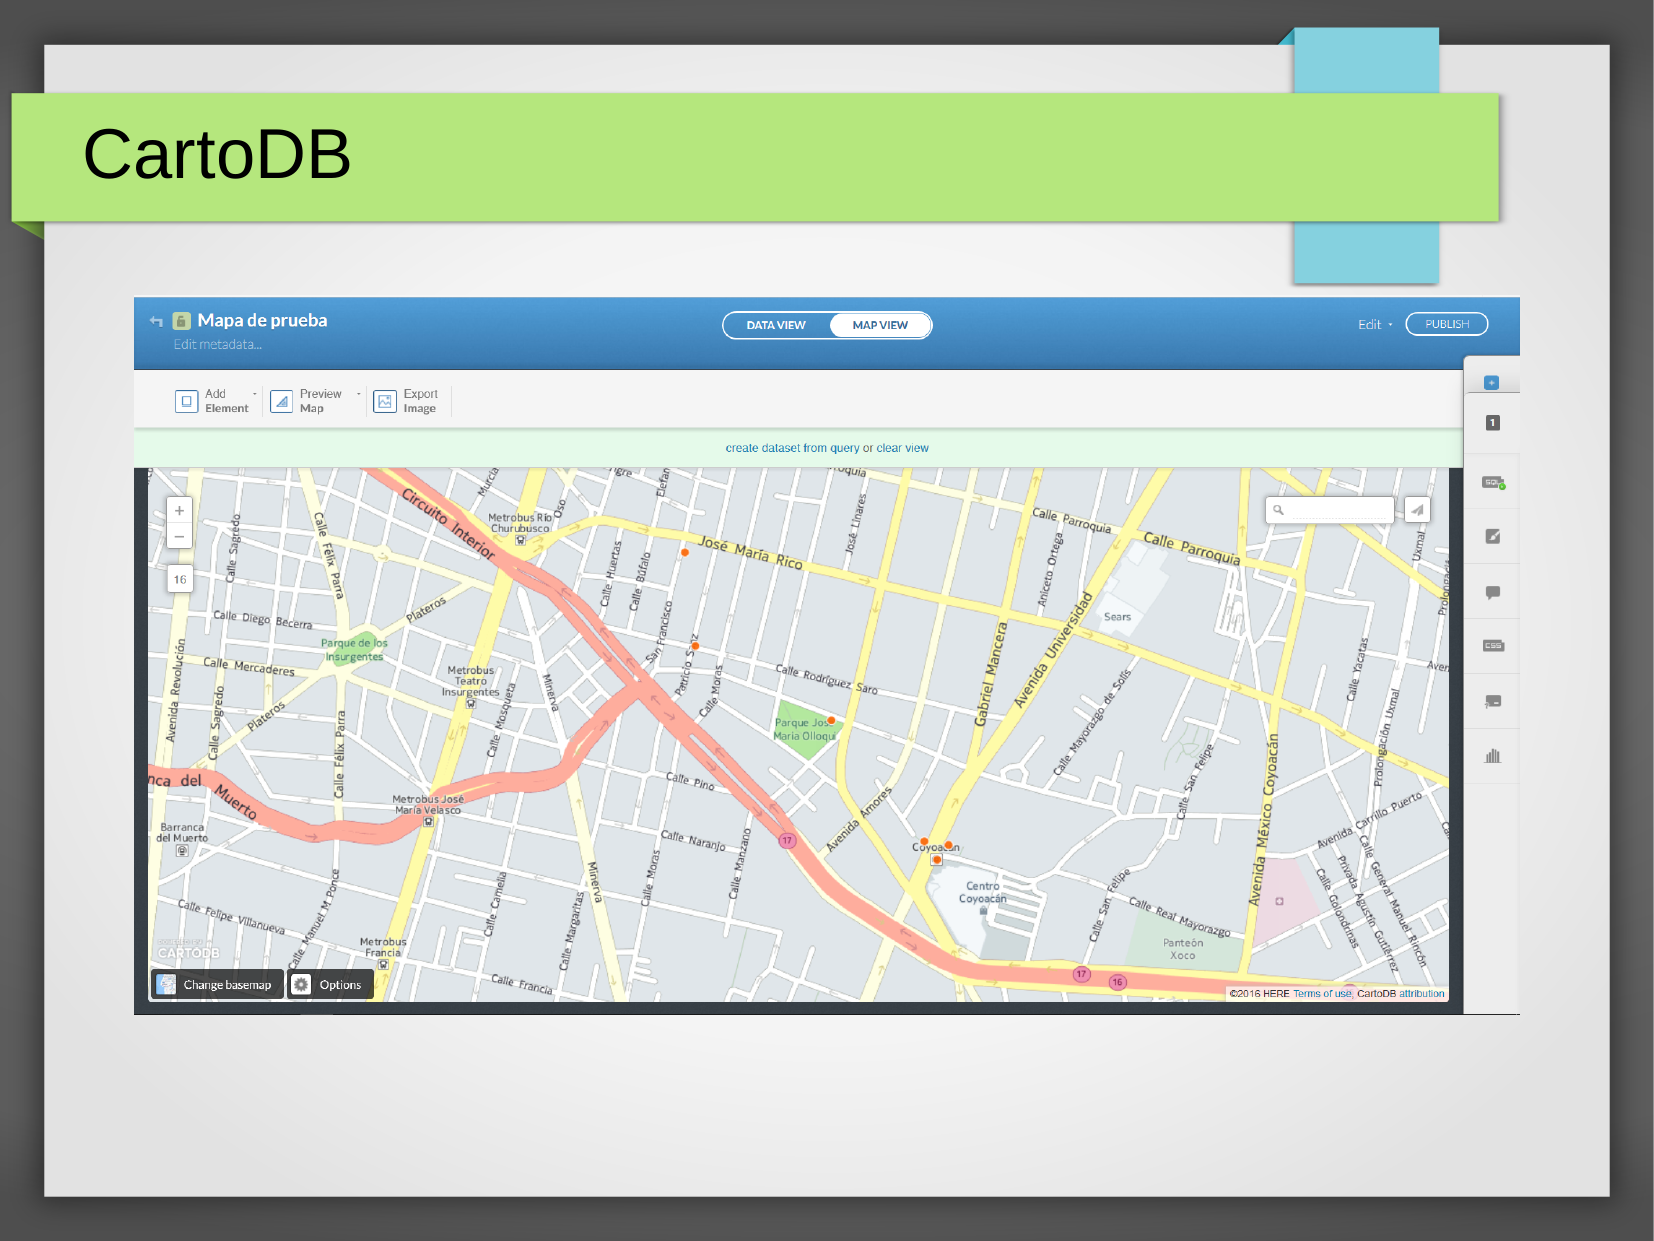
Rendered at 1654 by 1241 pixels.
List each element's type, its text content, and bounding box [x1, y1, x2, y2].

picture [0, 0, 1654, 1241]
title CartoDB [82, 94, 1264, 213]
